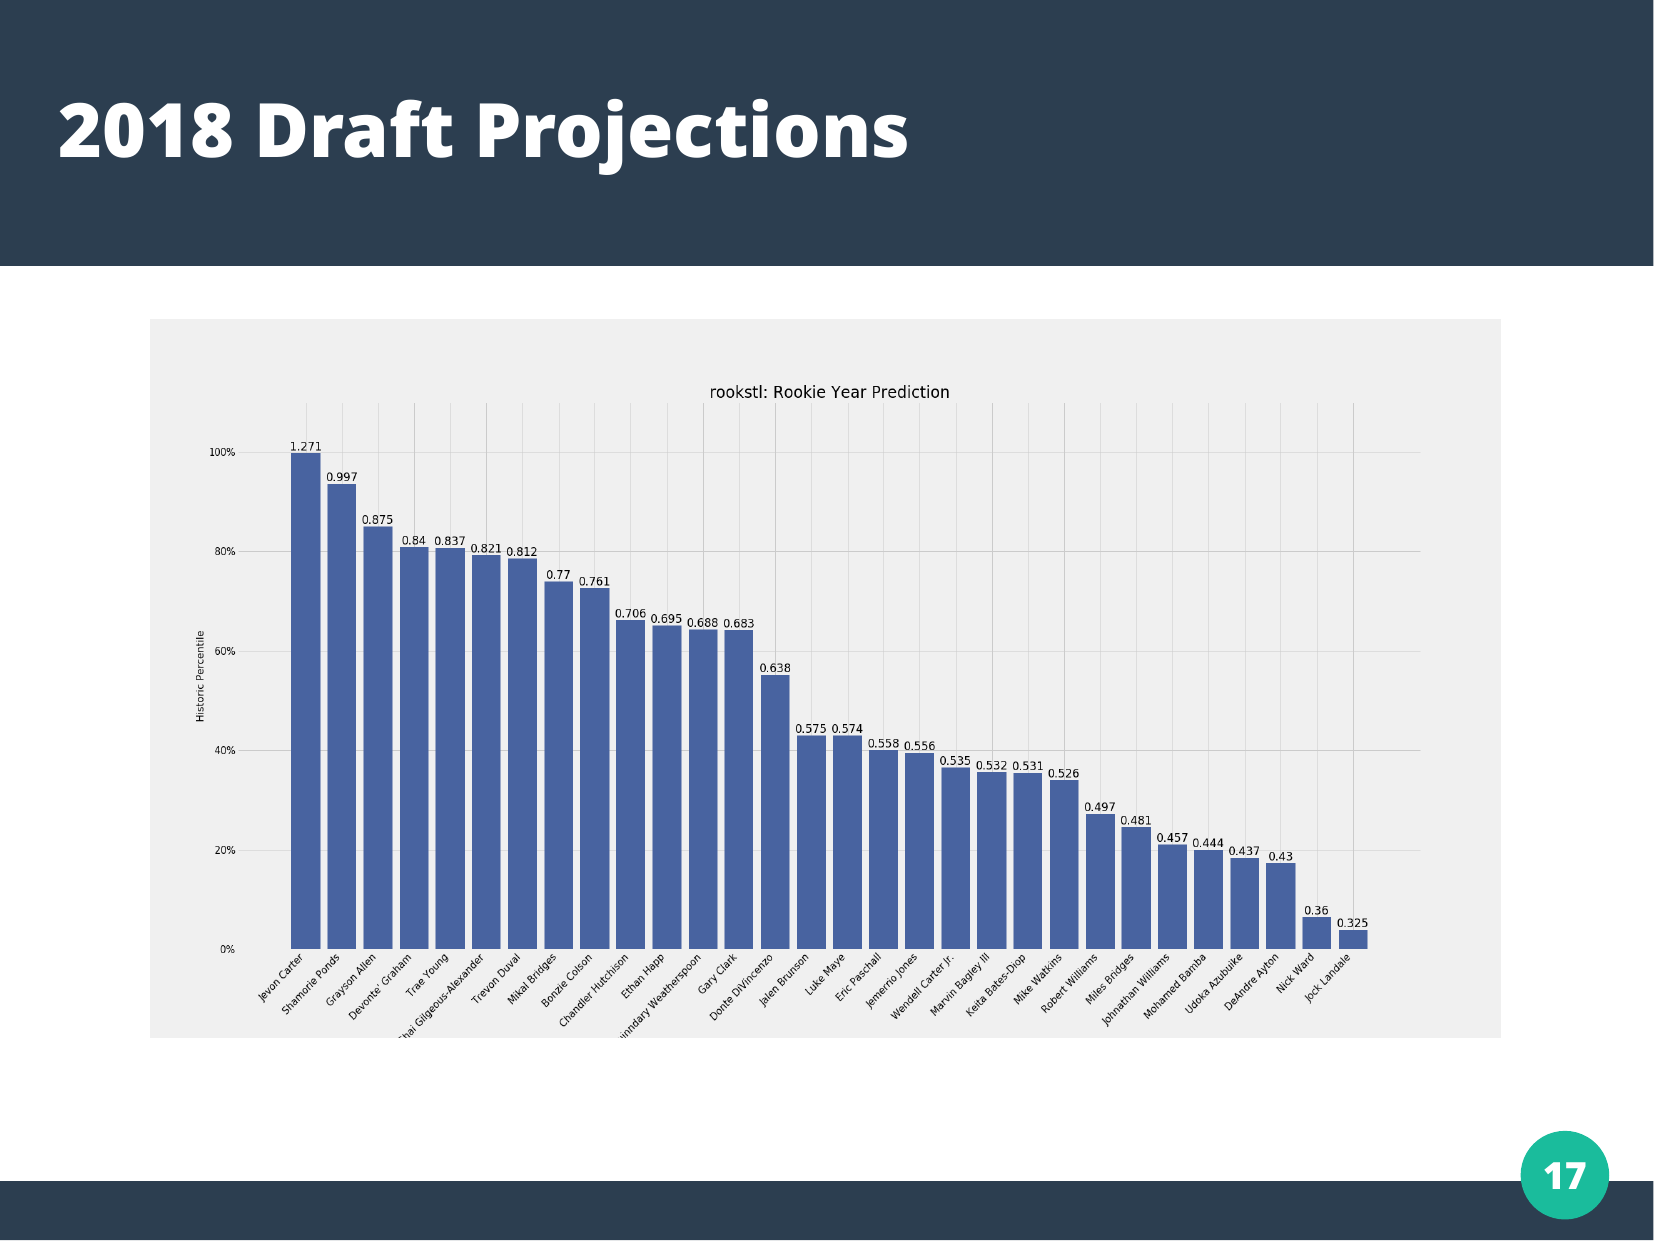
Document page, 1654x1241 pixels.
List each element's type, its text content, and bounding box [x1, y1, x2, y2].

picture [150, 319, 1501, 1039]
title 2018 Draft Projections [58, 49, 1595, 207]
